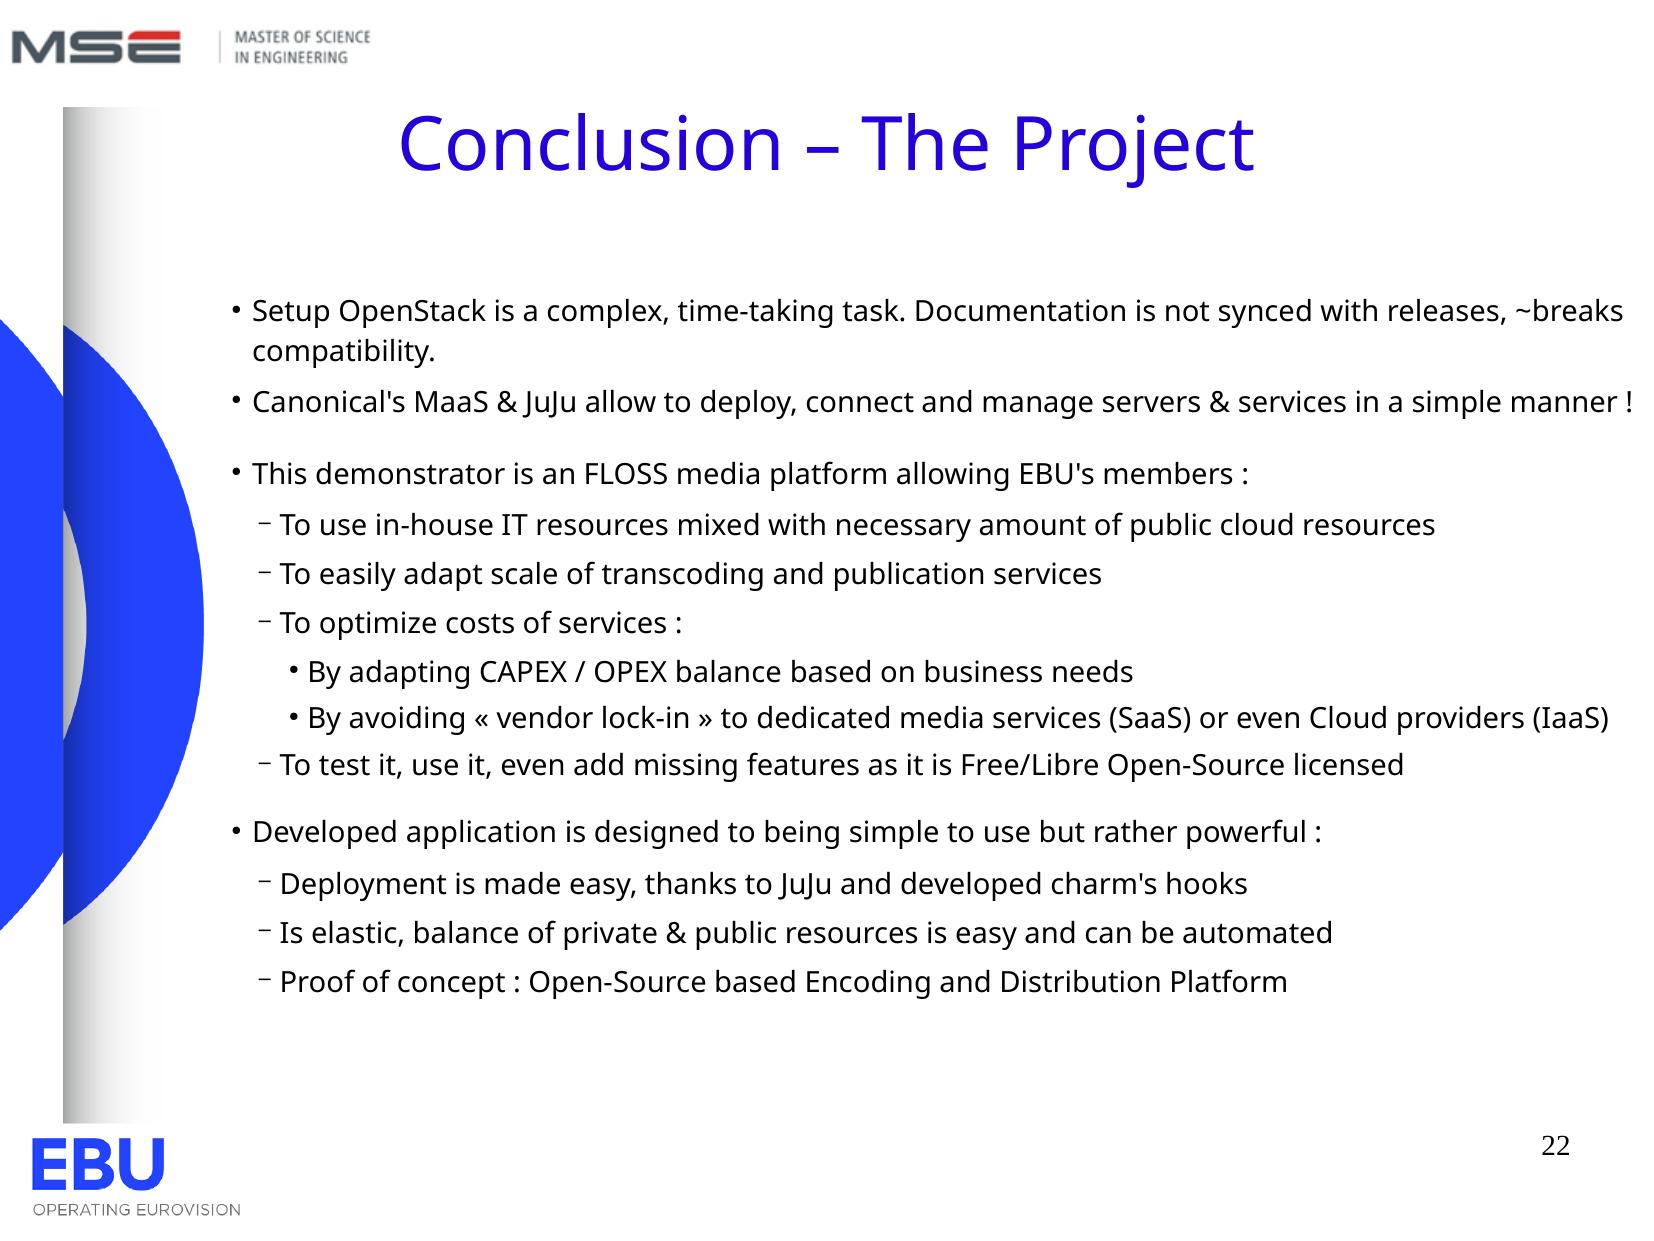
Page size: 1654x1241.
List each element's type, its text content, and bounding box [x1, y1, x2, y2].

list Setup OpenStack is a complex, time-taking task. Documentation is not synced with releases, ~breaks compatibility. Canonical's MaaS & JuJu allow to deploy, connect and manage servers & services in a simple manner ! This demonstrator is an FLOSS media platform allowing EBU's members : To use in-house IT resources mixed with necessary amount of public cloud resources To easily adapt scale of transcoding and publication services To optimize costs of services : By adapting CAPEX / OPEX balance based on business needs By avoiding « vendor lock-in » to dedicated media services (SaaS) or even Cloud providers (IaaS) To test it, use it, even add missing features as it is Free/Libre Open-Source licensed Developed application is designed to being simple to use but rather powerful : Deployment is made easy, thanks to JuJu and developed charm's hooks Is elastic, balance of private & public resources is easy and can be automated Proof of concept : Open-Source based Encoding and Distribution Platform [224, 290, 1654, 1052]
title Conclusion – The Project [82, 37, 1571, 245]
picture [0, 0, 1654, 1241]
